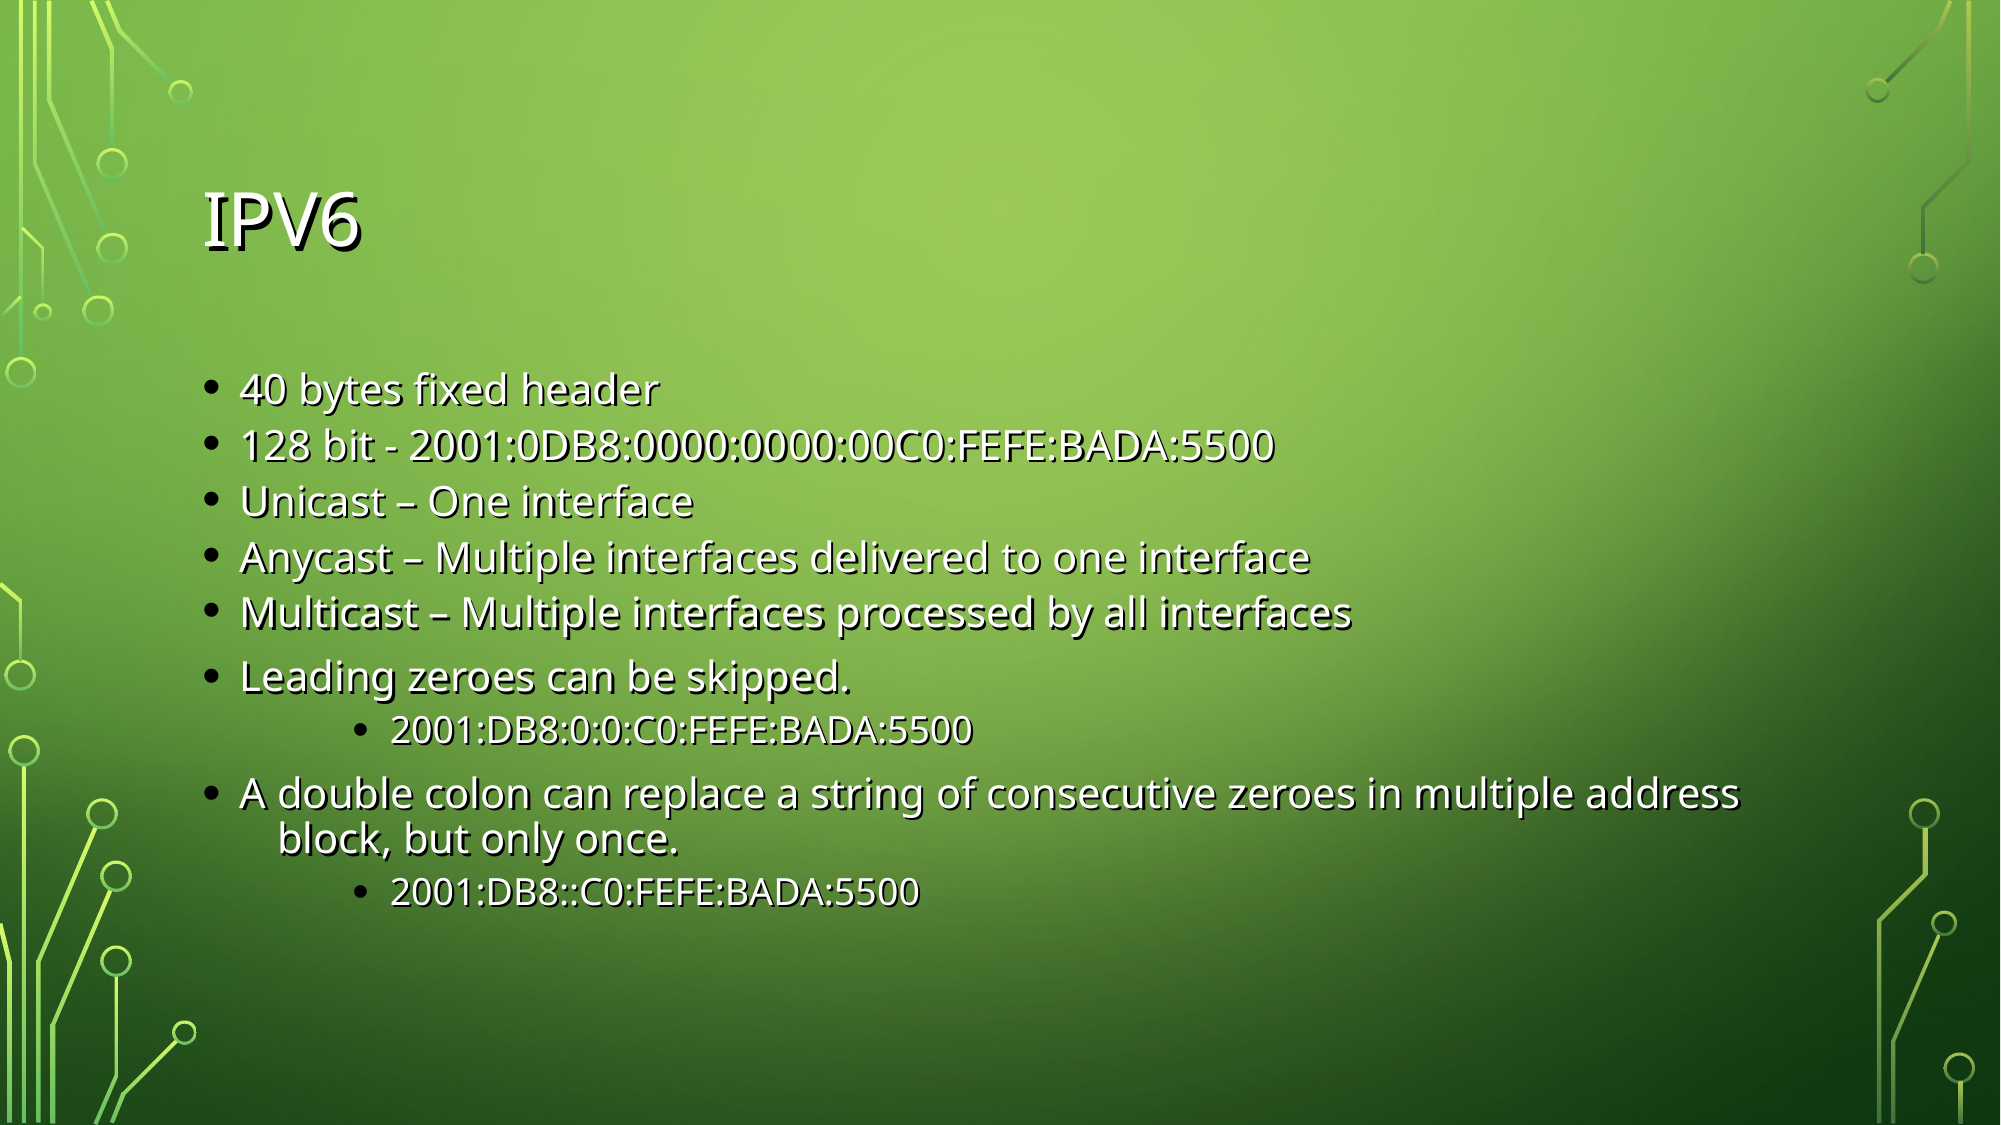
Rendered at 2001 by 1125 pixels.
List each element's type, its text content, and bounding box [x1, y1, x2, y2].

title IPv6 [187, 101, 1813, 344]
list 40 bytes fixed header 128 bit - 2001:0DB8:0000:0000:00C0:FEFE:BADA:5500 Unicast – One interface Anycast – Multiple interfaces delivered to one interface Multicast – Multiple interfaces processed by all interfaces Leading zeroes can be skipped. 2001:DB8:0:0:C0:FEFE:BADA:5500 A double colon can replace a string of consecutive zeroes in multiple address block, but only once. 2001:DB8::C0:FEFE:BADA:5500 [187, 369, 1813, 951]
